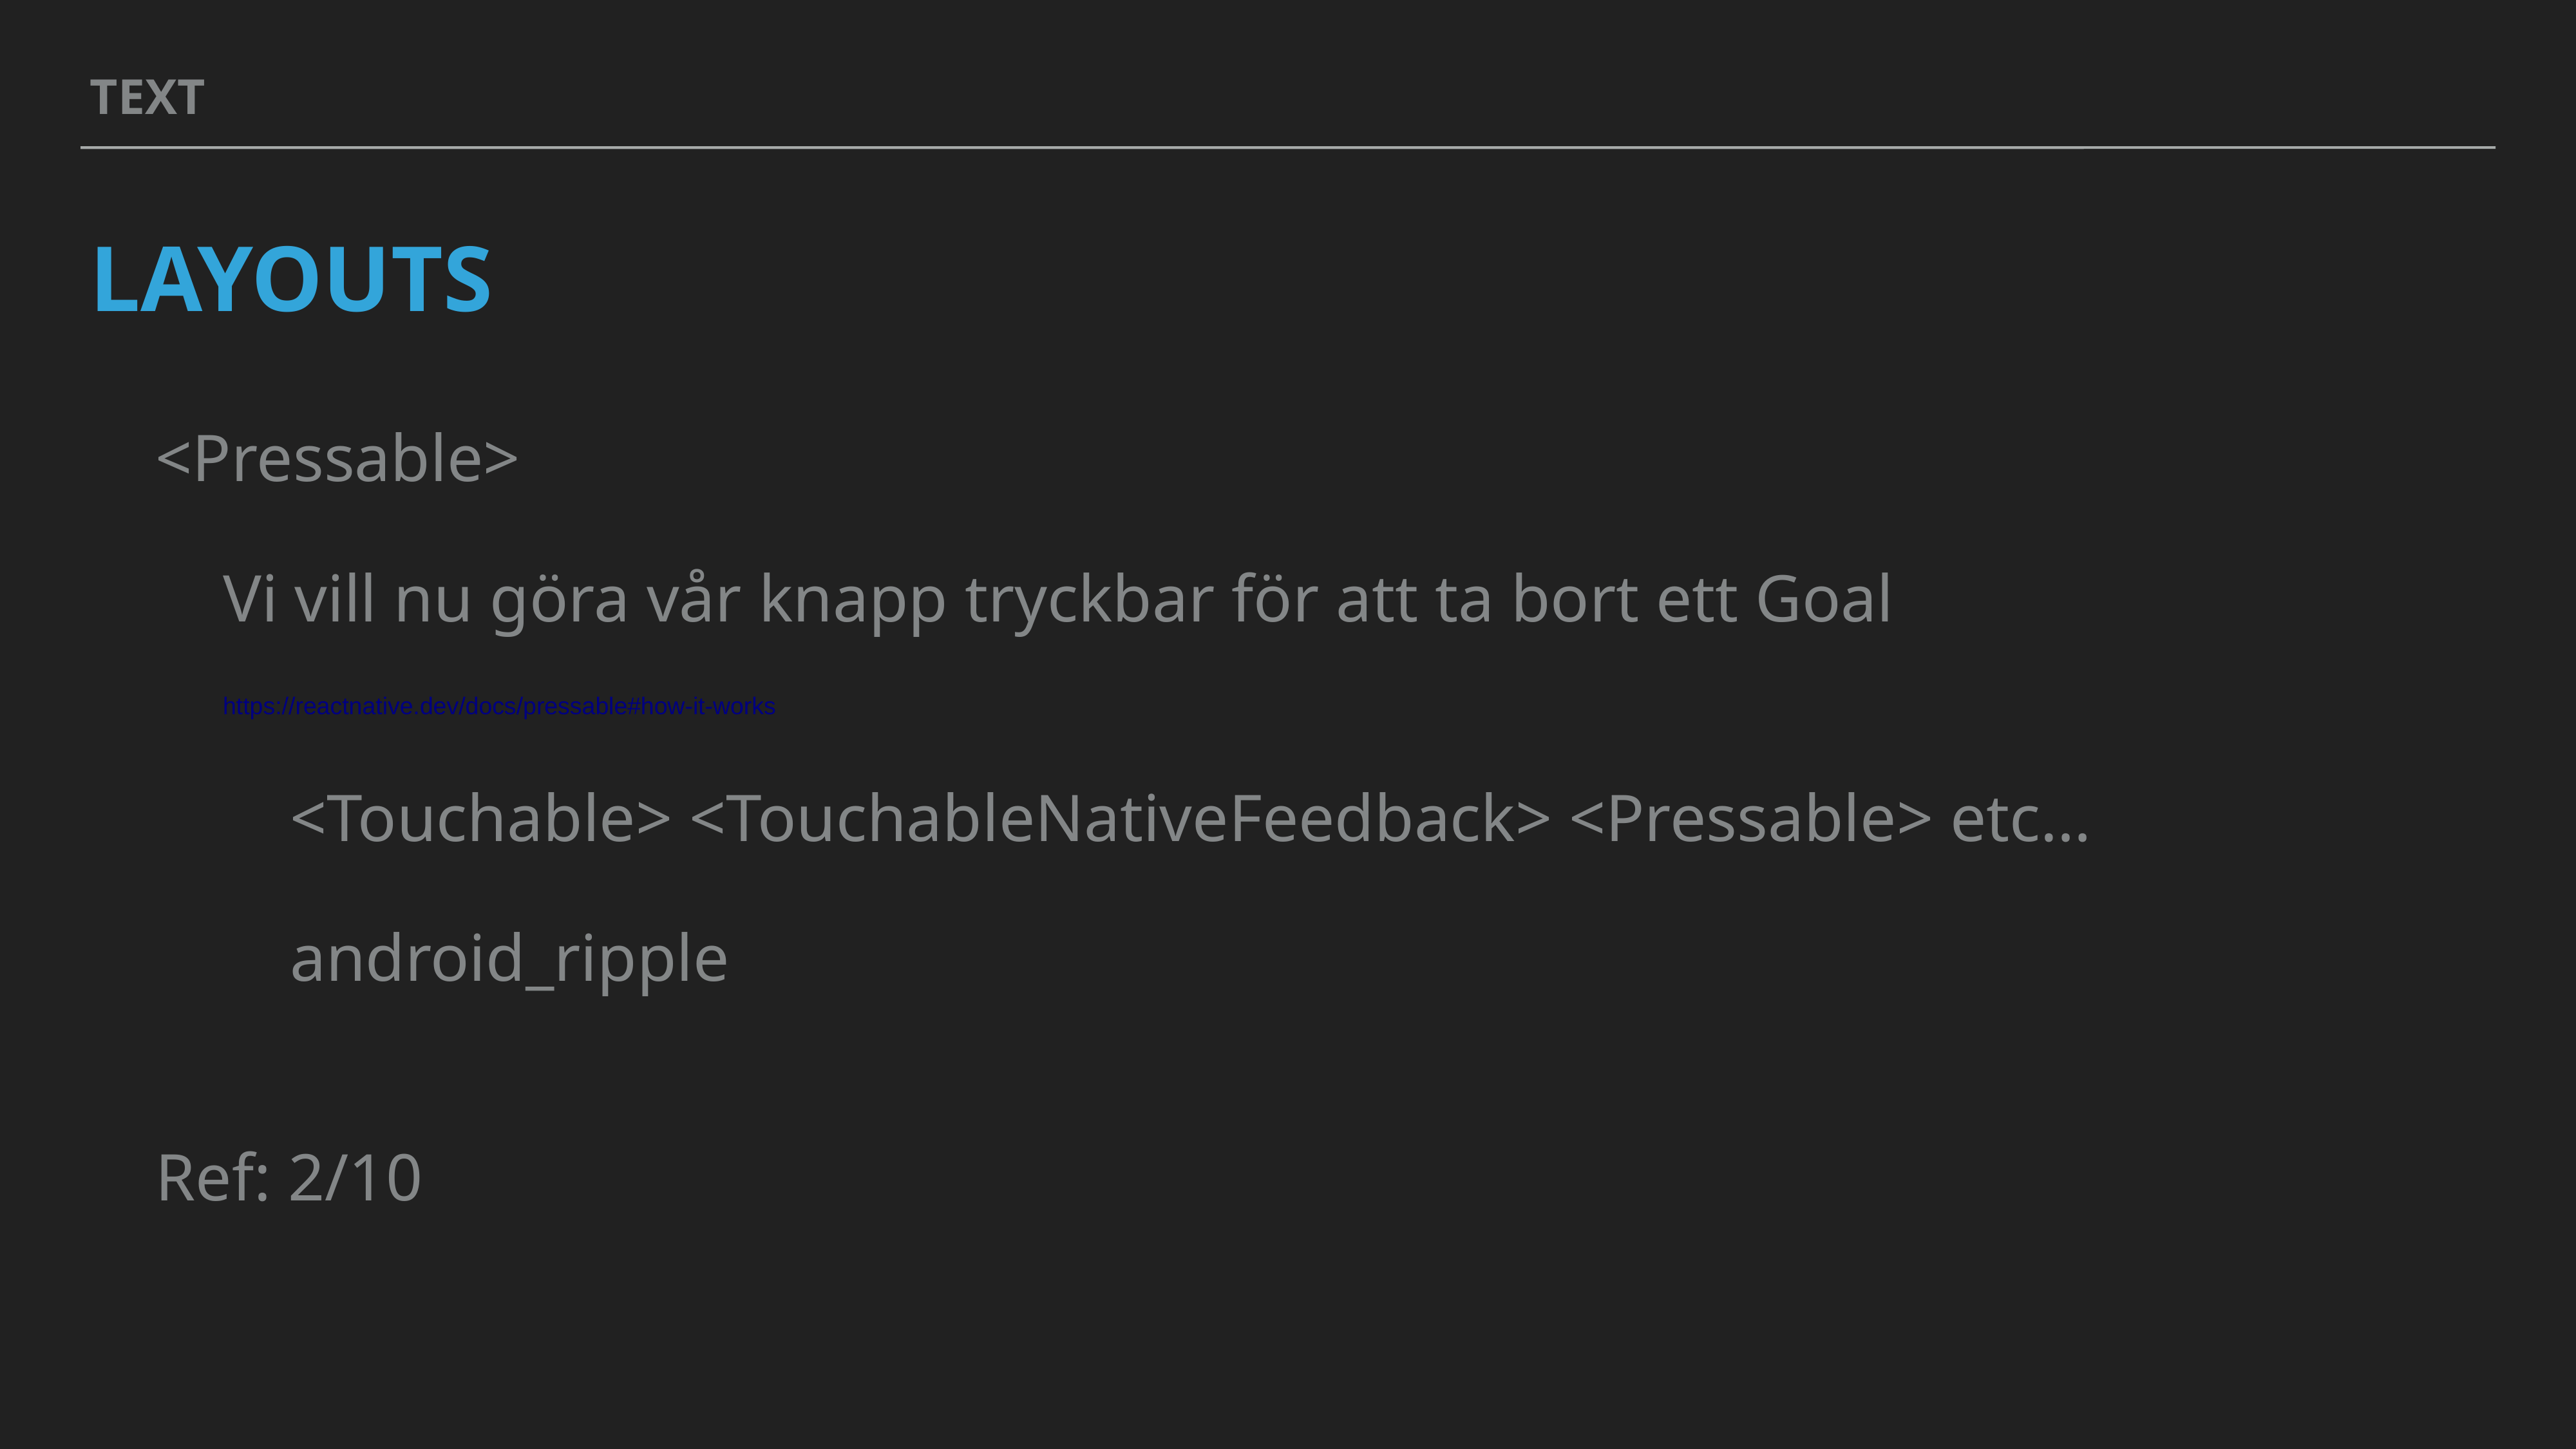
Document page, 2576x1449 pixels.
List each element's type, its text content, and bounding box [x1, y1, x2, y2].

text_box <Pressable> Vi vill nu göra vår knapp tryckbar för att ta bort ett Goal https://reactnative.dev/docs/pressable#how-it-works <Touchable> <TouchableNativeFeedback> <Pressable> etc… android_ripple Ref: 2/10 [80, 408, 2496, 1315]
text_box Layouts [80, 228, 2496, 336]
